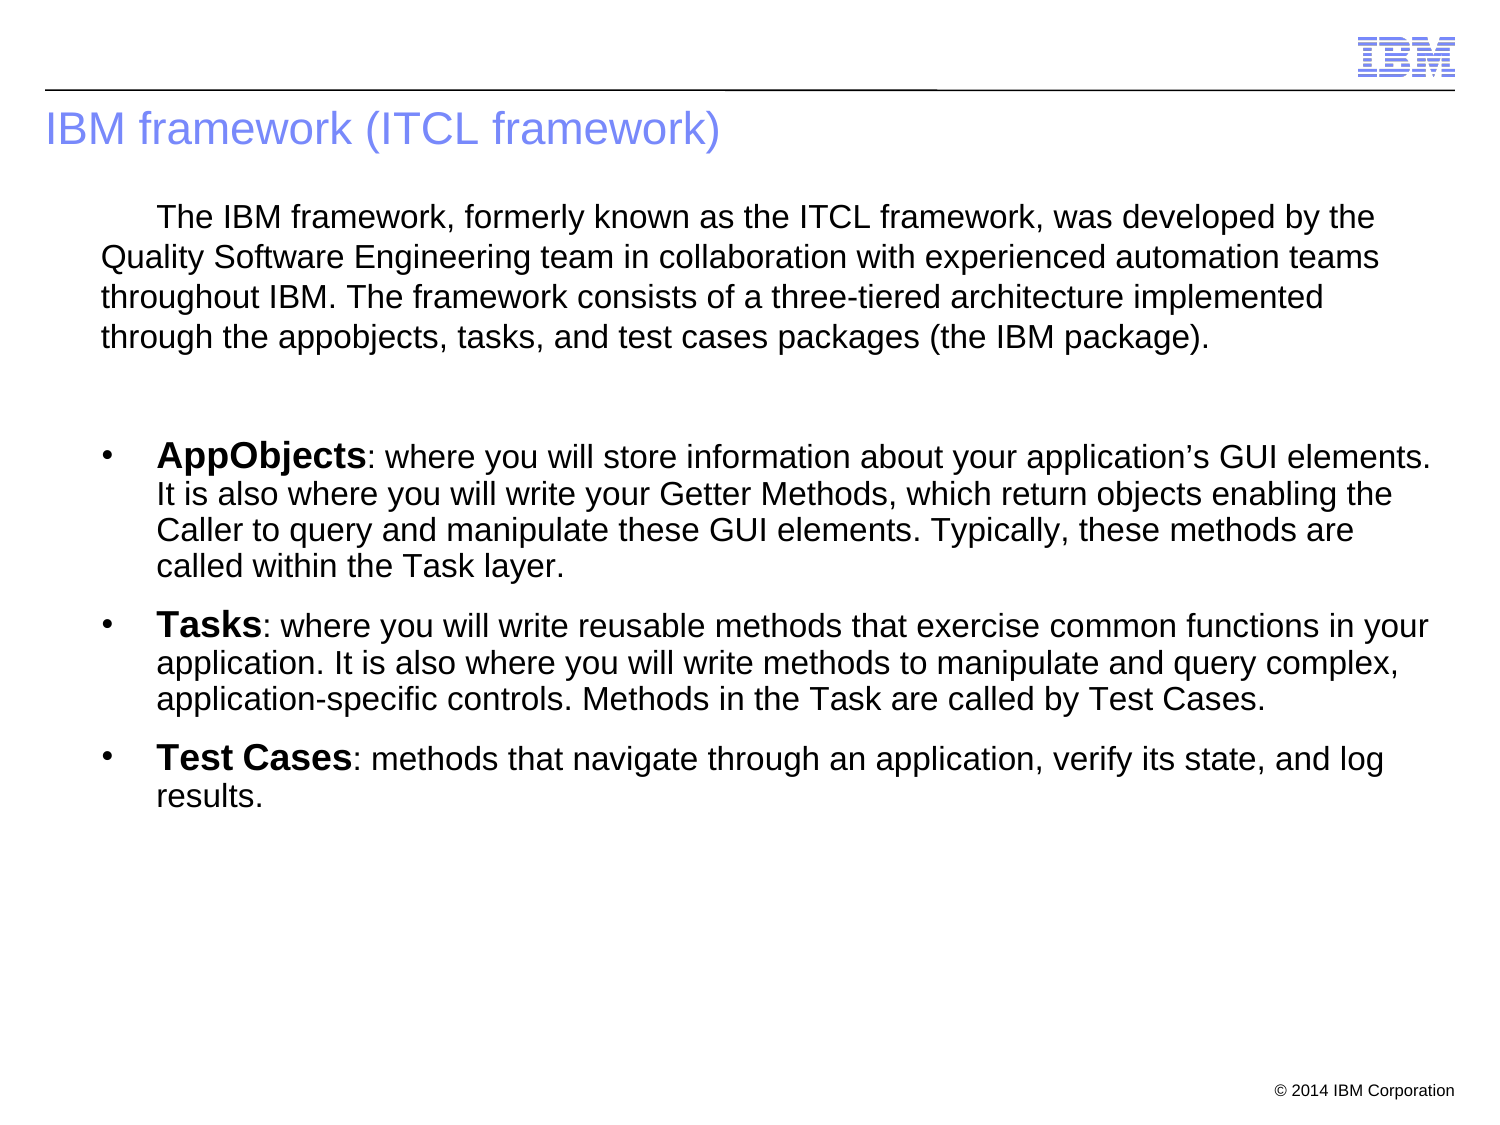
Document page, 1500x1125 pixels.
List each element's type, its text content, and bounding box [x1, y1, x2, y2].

list The IBM framework, formerly known as the ITCL framework, was developed by the Quality Software Engineering team in collaboration with experienced automation teams throughout IBM. The framework consists of a three-tiered architecture implemented through the appobjects, tasks, and test cases packages (the IBM package). AppObjects: where you will store information about your application’s GUI elements. It is also where you will write your Getter Methods, which return objects enabling the Caller to query and manipulate these GUI elements. Typically, these methods are called within the Task layer. Tasks: where you will write reusable methods that exercise common functions in your application. It is also where you will write methods to manipulate and query complex, application-specific controls. Methods in the Task are called by Test Cases. Test Cases: methods that navigate through an application, verify its state, and log results. [29, 187, 1454, 1051]
picture [1358, 37, 1455, 77]
title IBM framework (ITCL framework) [29, 97, 1454, 187]
